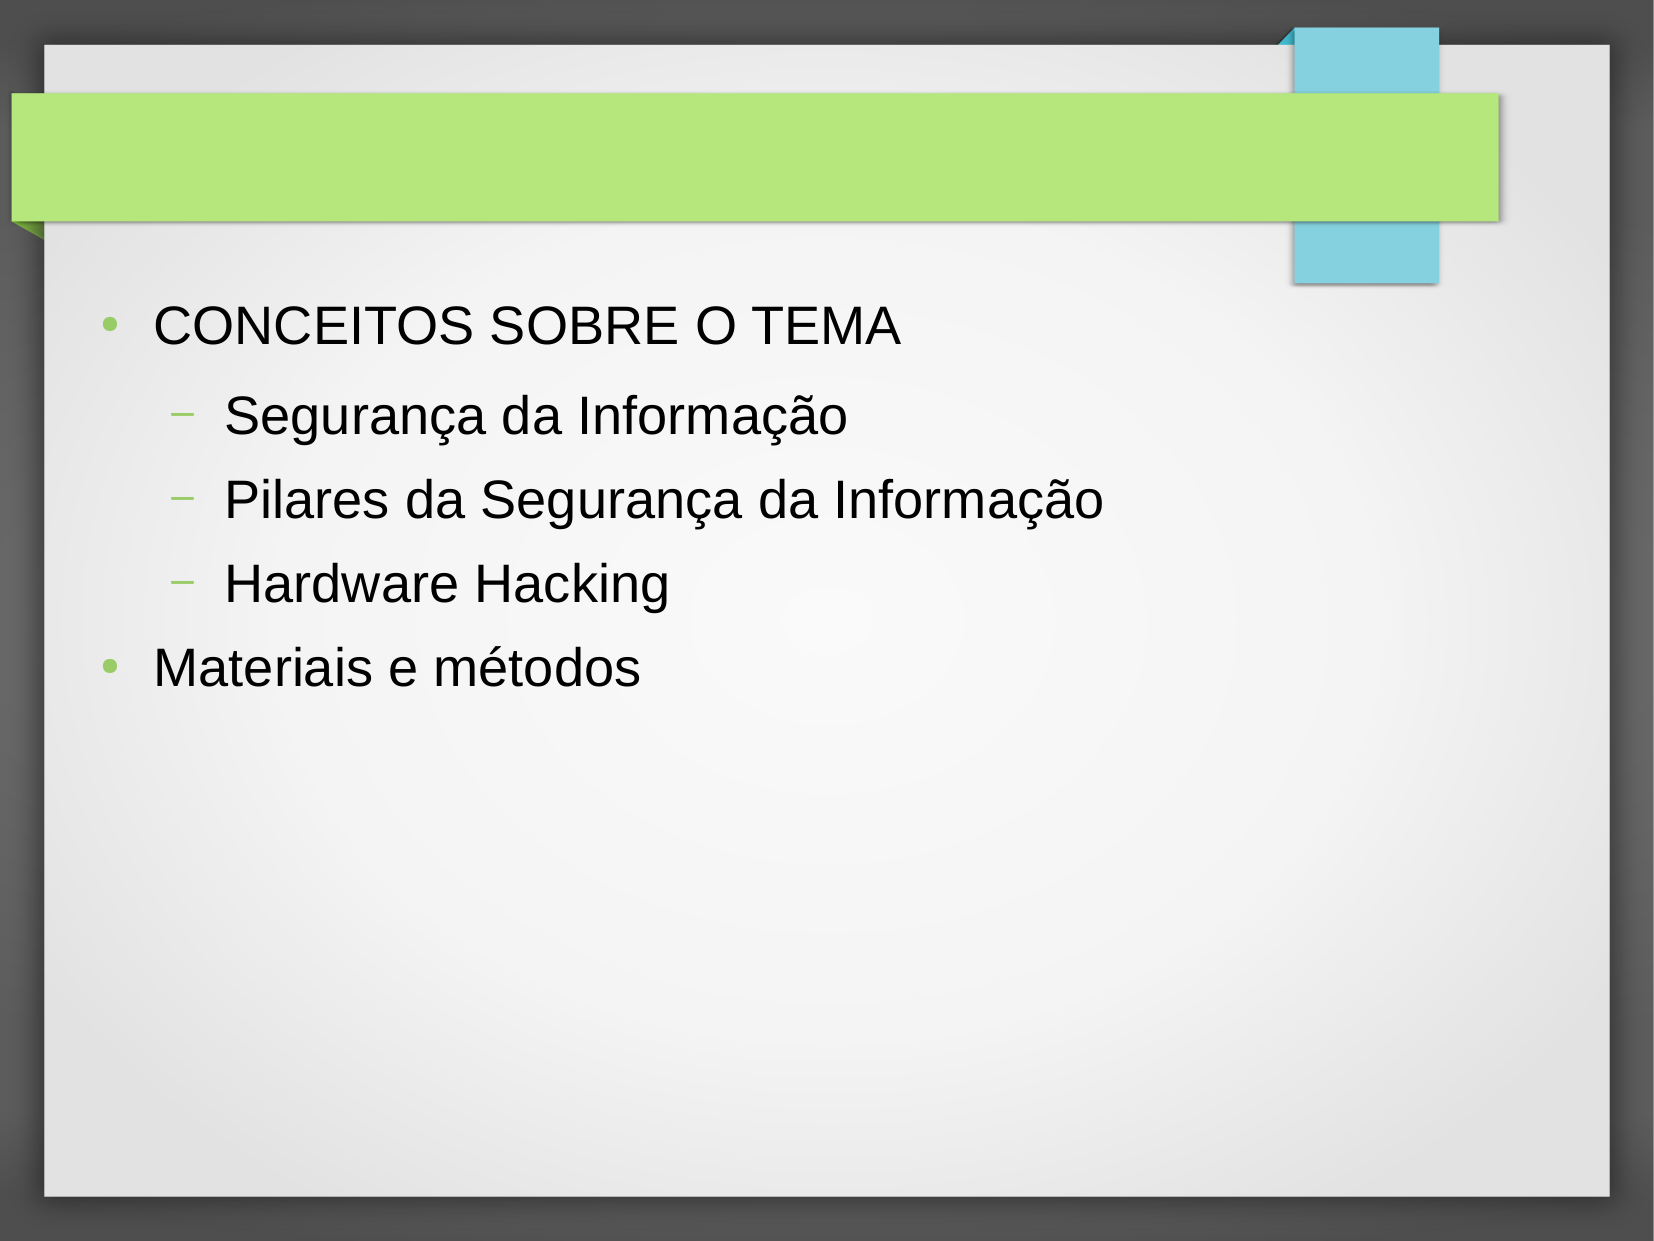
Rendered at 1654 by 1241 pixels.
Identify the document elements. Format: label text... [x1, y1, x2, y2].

list CONCEITOS SOBRE O TEMA Segurança da Informação Pilares da Segurança da Informação Hardware Hacking Materiais e métodos [82, 295, 1571, 1015]
picture [0, 0, 1654, 1241]
